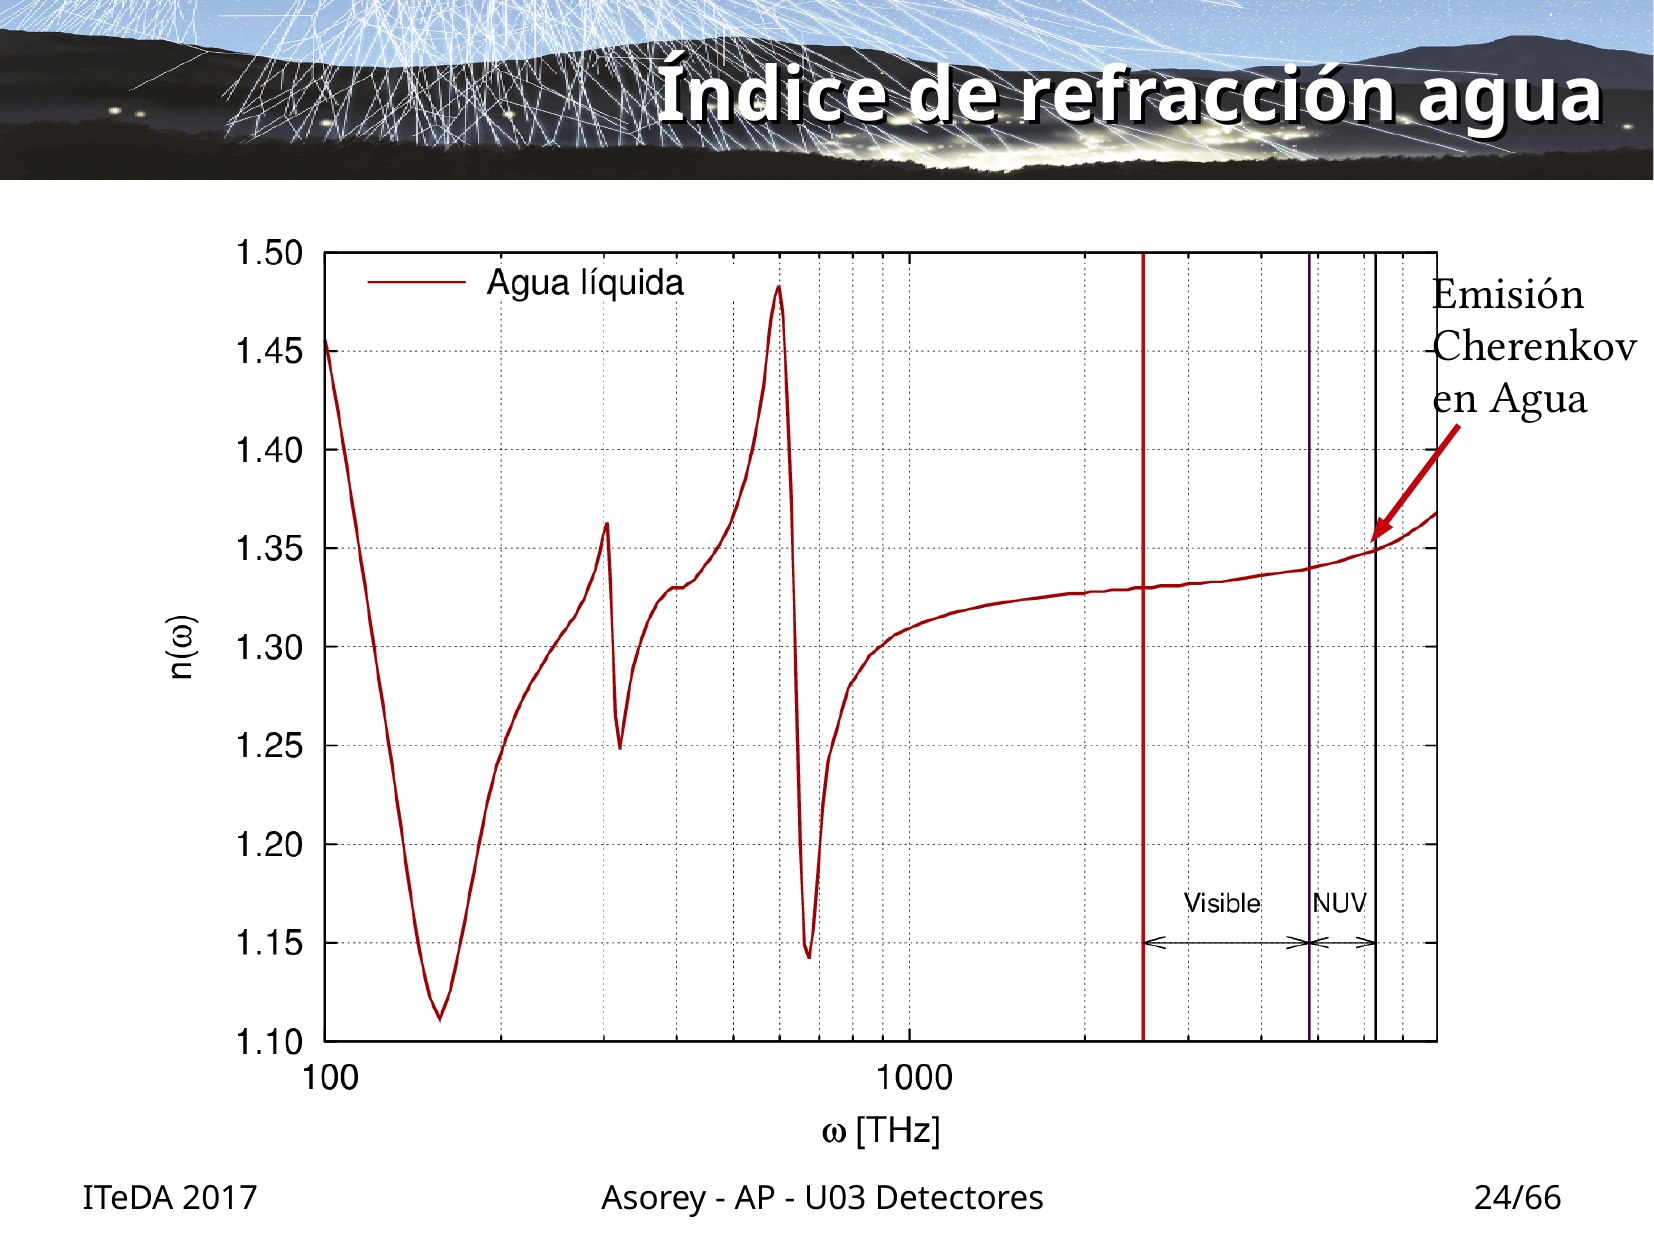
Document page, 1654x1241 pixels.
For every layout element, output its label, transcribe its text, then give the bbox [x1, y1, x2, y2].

picture [0, 0, 1654, 180]
title Índice de refracción agua [45, 15, 1606, 166]
text_box Emisión Cherenkov en Agua [1417, 259, 1654, 433]
picture [150, 209, 1501, 1156]
